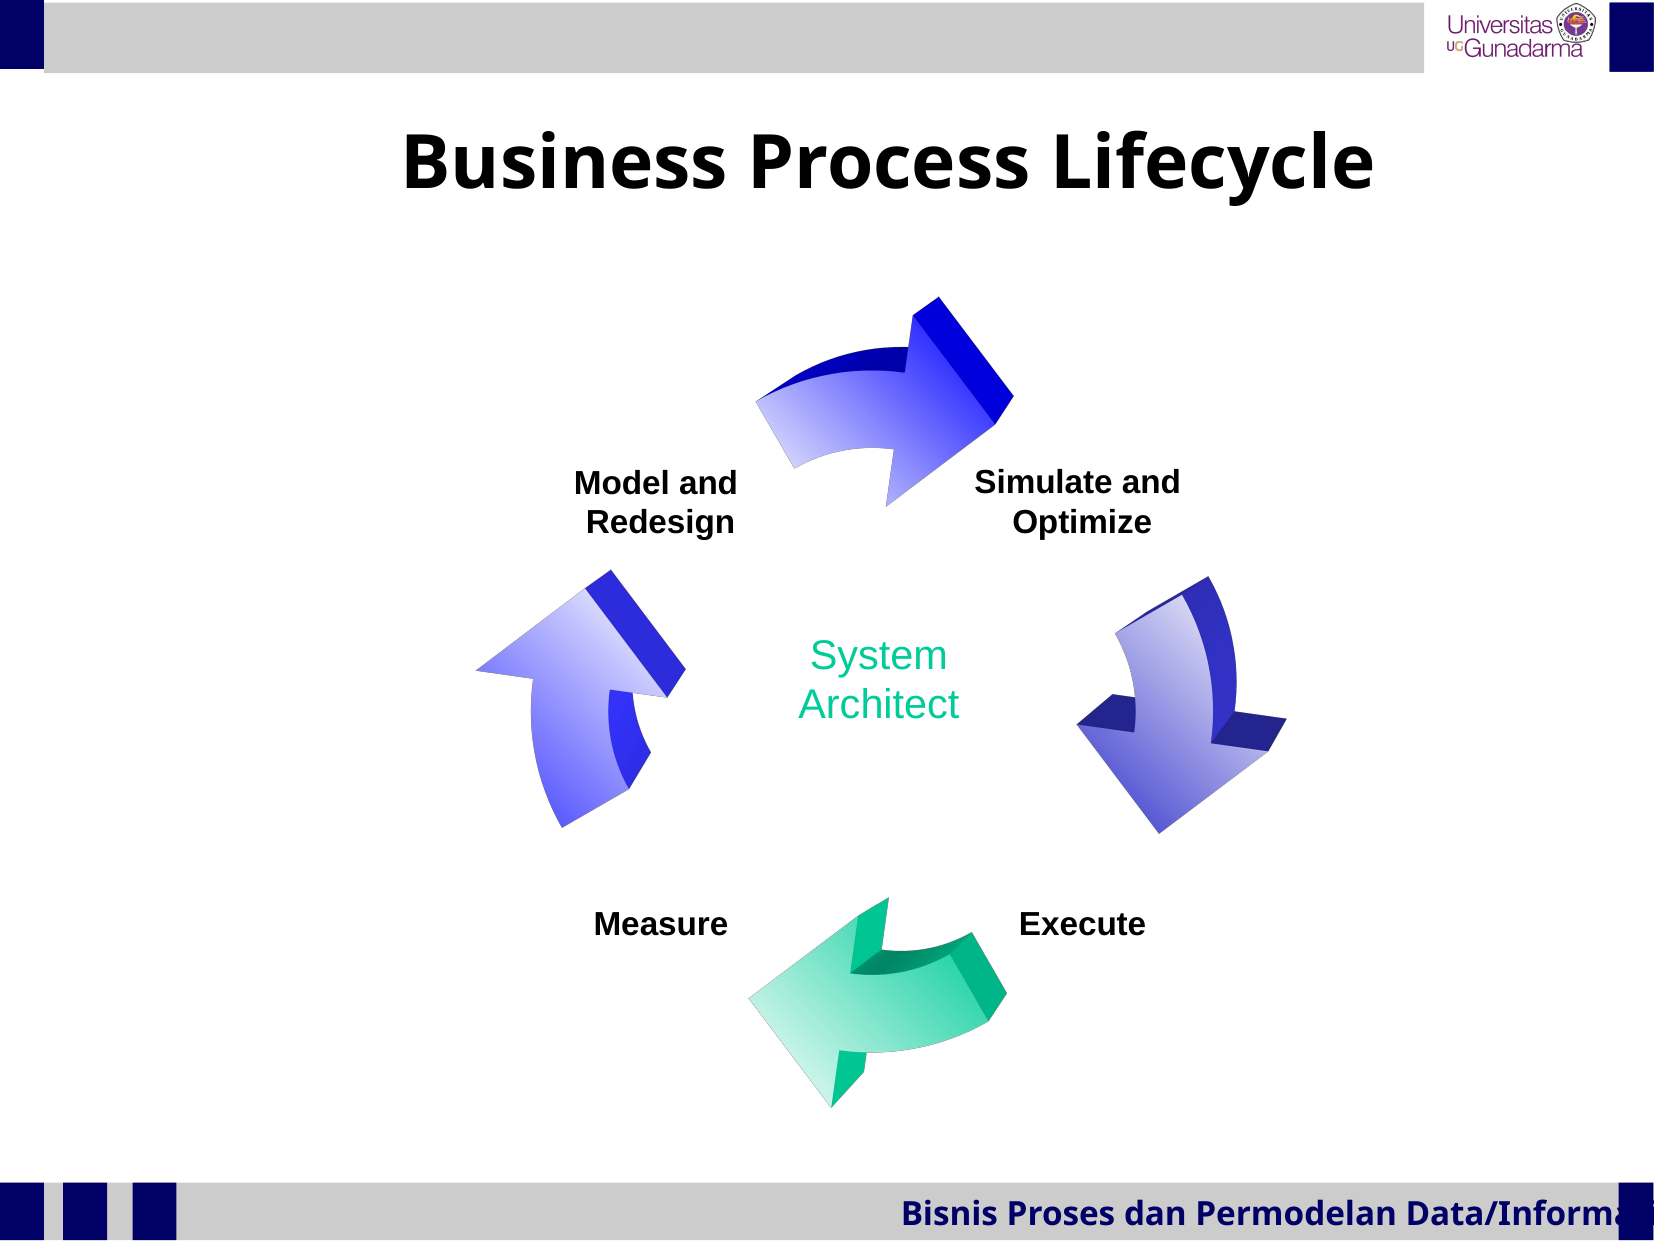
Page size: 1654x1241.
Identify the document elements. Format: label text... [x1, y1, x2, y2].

text_box Model and Redesign [573, 413, 749, 589]
title Business Process Lifecycle [179, 68, 1571, 249]
text_box [1078, 577, 1285, 833]
text_box [757, 298, 1013, 505]
text_box Execute [995, 834, 1171, 1010]
text_box System Architect [748, 619, 1010, 735]
text_box [750, 918, 987, 1106]
text_box [478, 589, 685, 827]
picture [1437, 2, 1610, 62]
text_box Simulate and Optimize [994, 413, 1170, 588]
text_box Measure [573, 834, 749, 1010]
